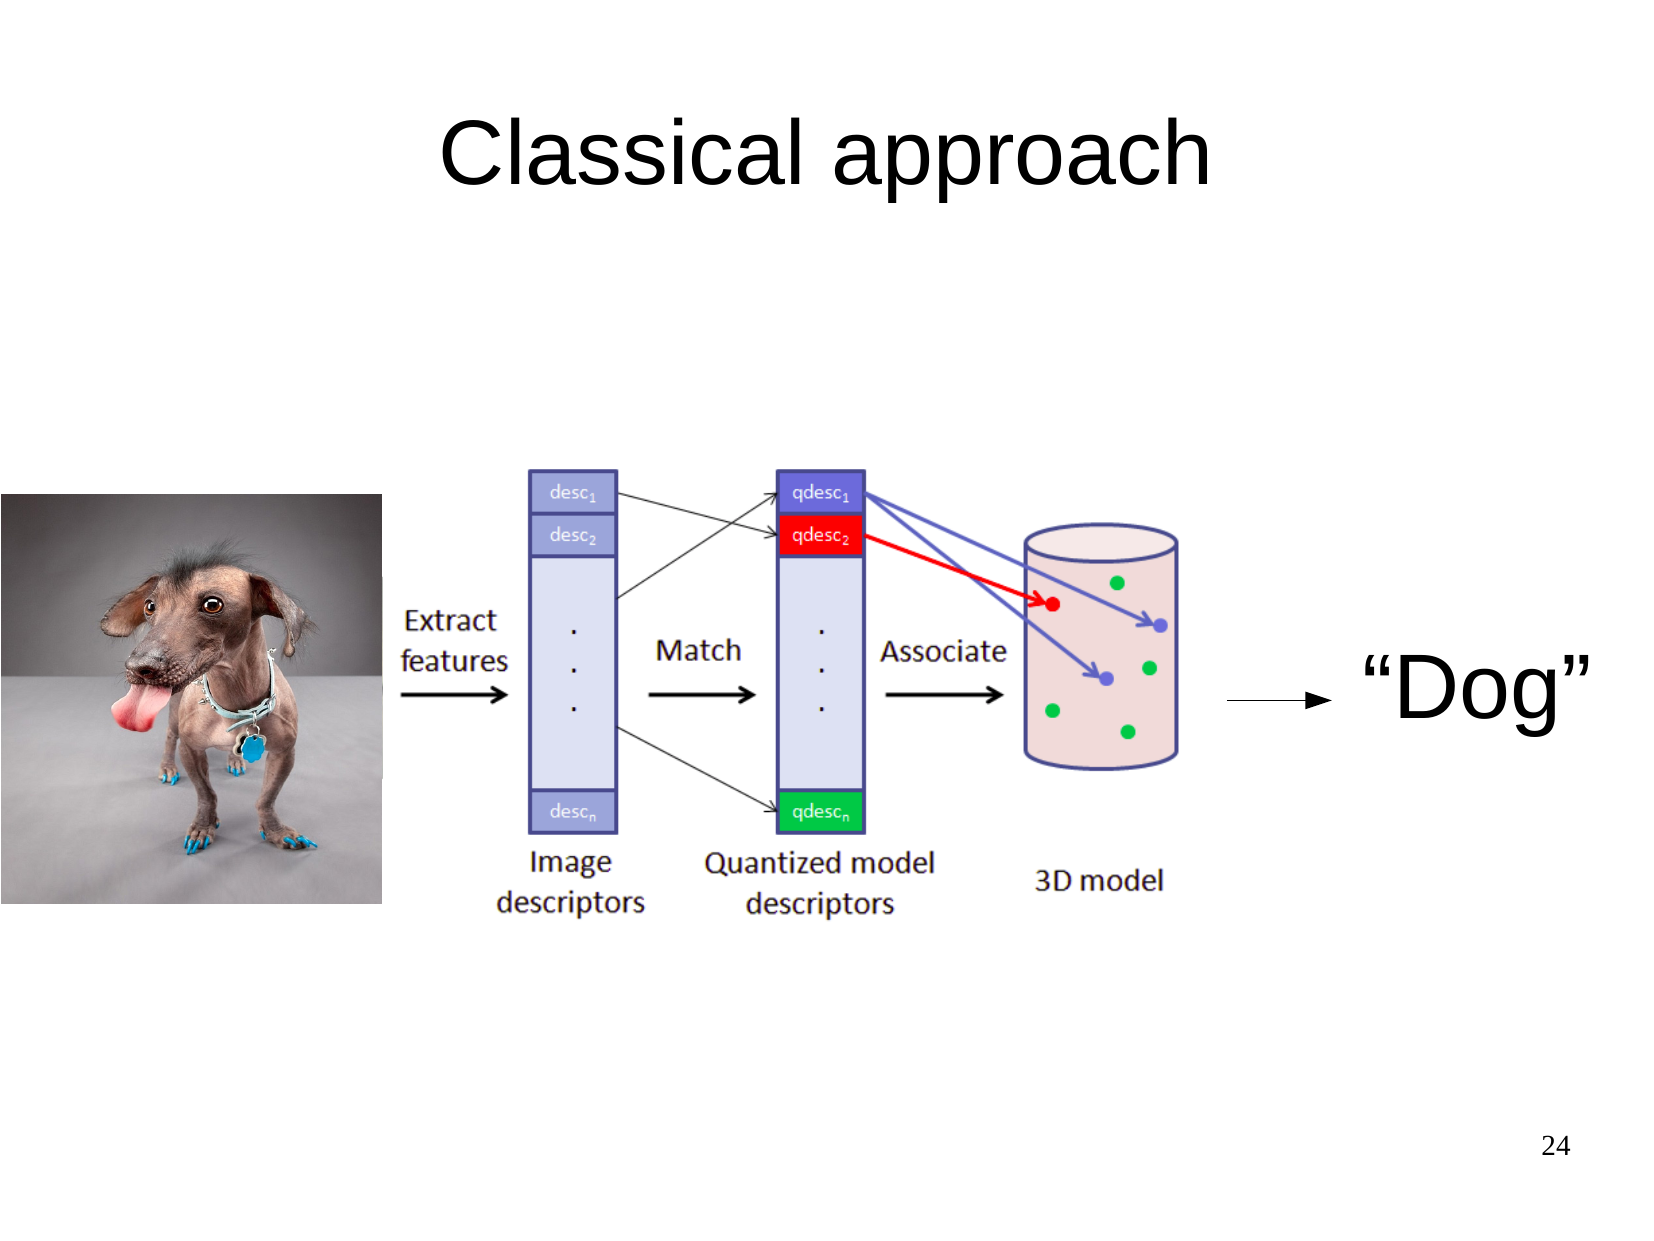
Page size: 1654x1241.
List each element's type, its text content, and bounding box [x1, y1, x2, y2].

picture [1, 468, 1180, 932]
text_box “Dog” [1202, 635, 1654, 739]
title Classical approach [82, 49, 1571, 257]
